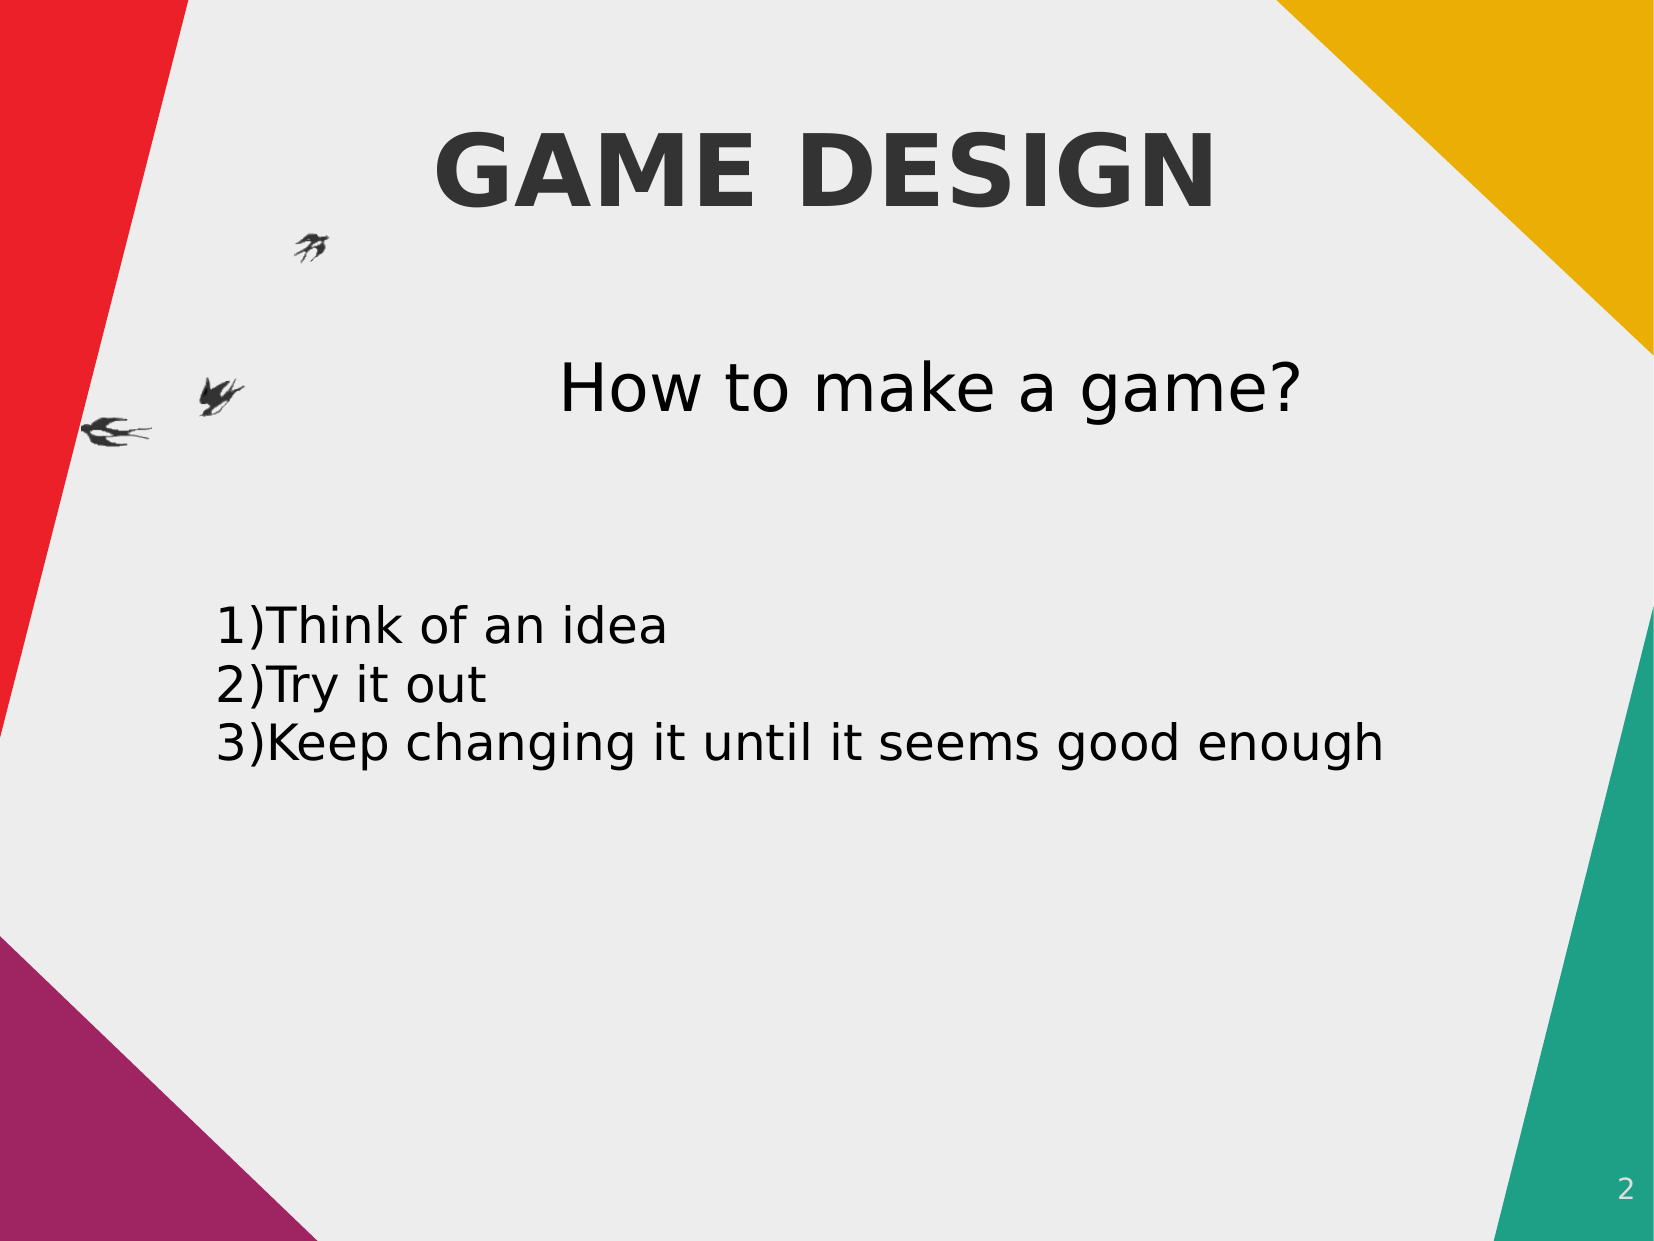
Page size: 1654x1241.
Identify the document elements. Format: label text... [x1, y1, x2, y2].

text_box Think of an idea Try it out Keep changing it until it seems good enough [200, 590, 1444, 838]
picture [81, 200, 730, 674]
text_box How to make a game? [543, 342, 1619, 461]
title GAME DESIGN [114, 73, 1539, 271]
